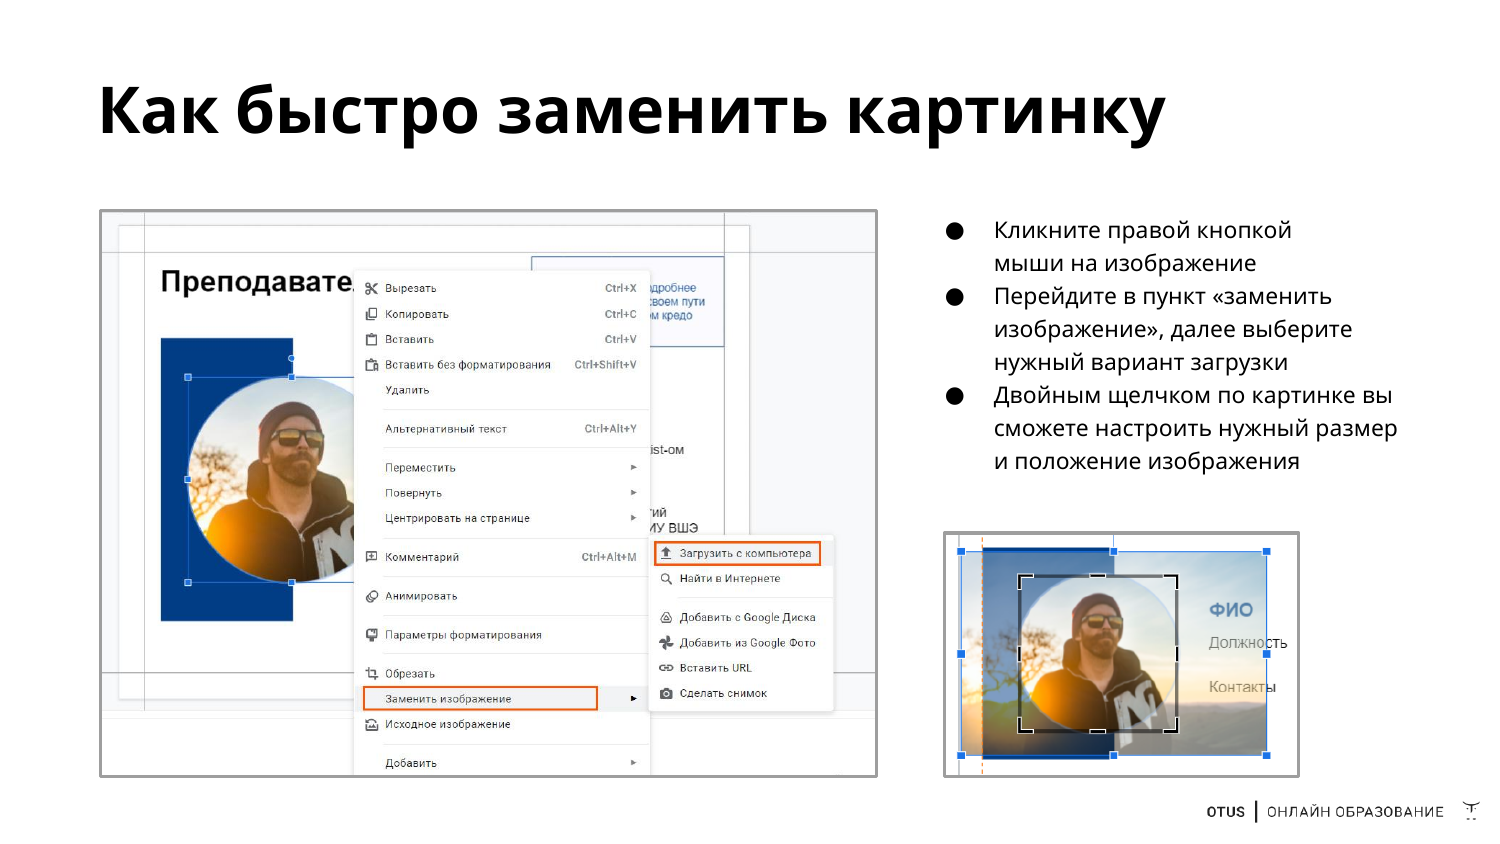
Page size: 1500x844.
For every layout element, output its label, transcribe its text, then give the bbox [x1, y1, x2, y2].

picture [0, 0, 1500, 844]
title Как быстро заменить картинку [82, 54, 1480, 234]
subtitle Кликните правой кнопкой мыши на изображение Перейдите в пункт «заменить изображение», далее выберите нужный вариант загрузки Двойным щелчком по картинке вы сможете настроить нужный размер и положение изображения [903, 194, 1452, 491]
